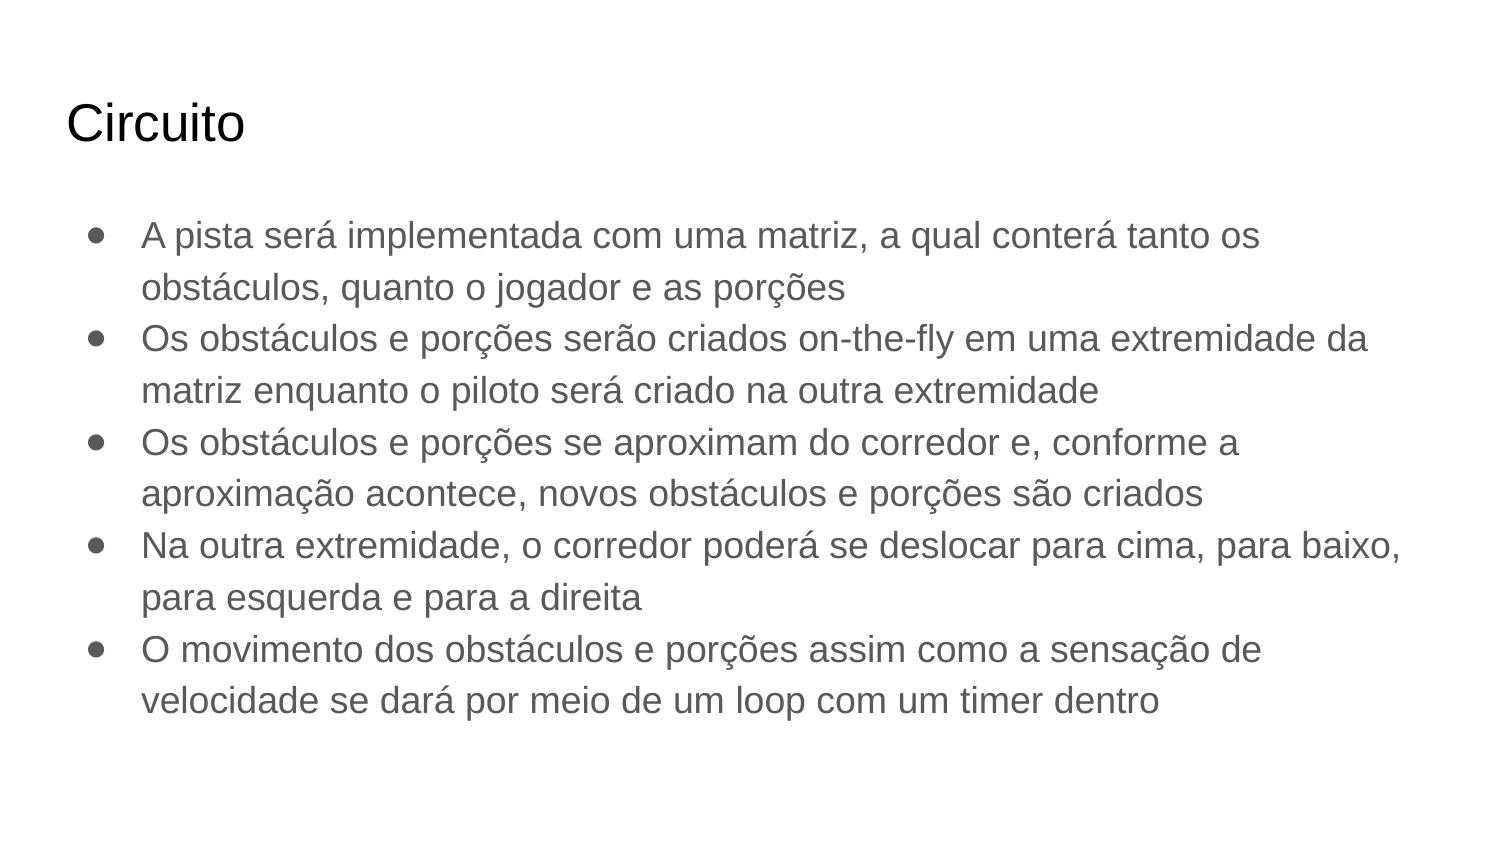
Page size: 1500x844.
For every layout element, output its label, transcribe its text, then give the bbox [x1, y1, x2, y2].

title Circuito [51, 72, 1449, 167]
list A pista será implementada com uma matriz, a qual conterá tanto os obstáculos, quanto o jogador e as porções Os obstáculos e porções serão criados on-the-fly em uma extremidade da matriz enquanto o piloto será criado na outra extremidade Os obstáculos e porções se aproximam do corredor e, conforme a aproximação acontece, novos obstáculos e porções são criados Na outra extremidade, o corredor poderá se deslocar para cima, para baixo, para esquerda e para a direita O movimento dos obstáculos e porções assim como a sensação de velocidade se dará por meio de um loop com um timer dentro [51, 189, 1449, 750]
